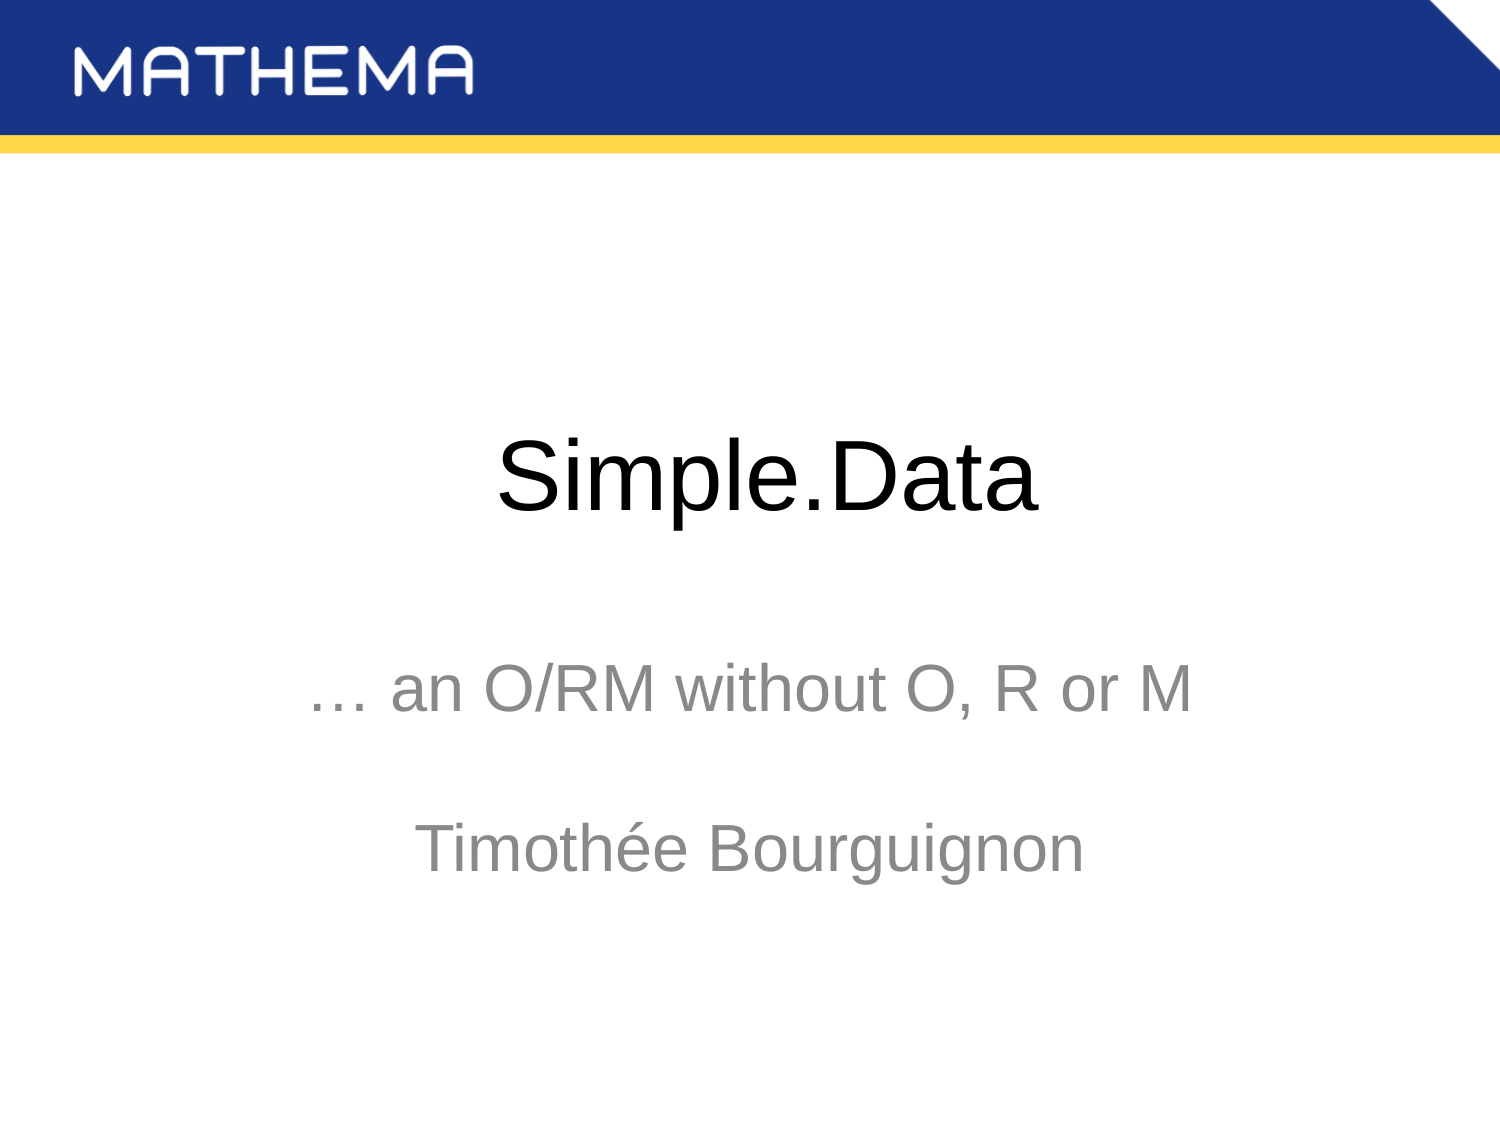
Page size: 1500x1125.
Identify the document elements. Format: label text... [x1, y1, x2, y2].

text_box … an O/RM without O, R or M Timothée Bourguignon [225, 637, 1276, 926]
title Simple.Data [112, 349, 1388, 591]
picture [0, 0, 1500, 1125]
